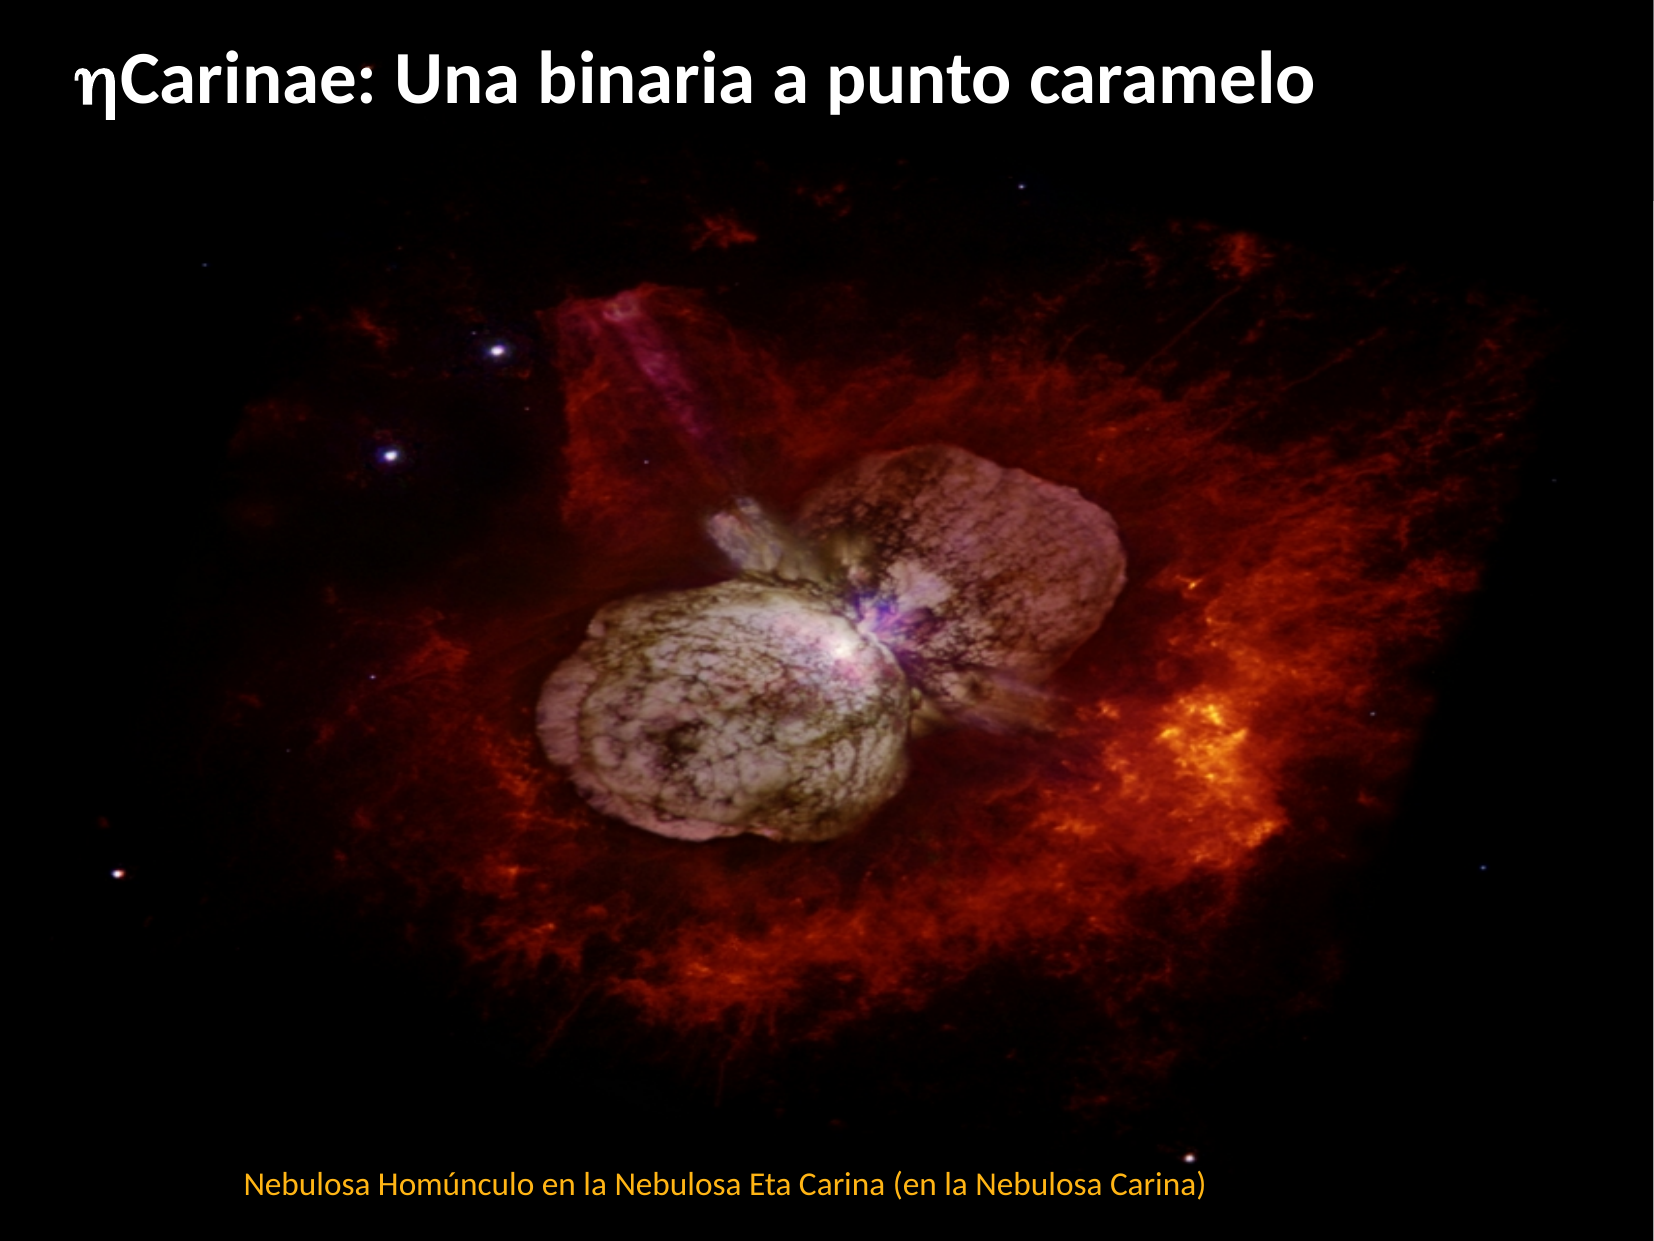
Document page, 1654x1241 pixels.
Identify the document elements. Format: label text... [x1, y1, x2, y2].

text_box Nebulosa Homúnculo en la Nebulosa Eta Carina (en la Nebulosa Carina) [228, 1163, 1337, 1216]
picture [0, 0, 1654, 1241]
title hCarinae: Una binaria a punto caramelo [75, 19, 1564, 151]
